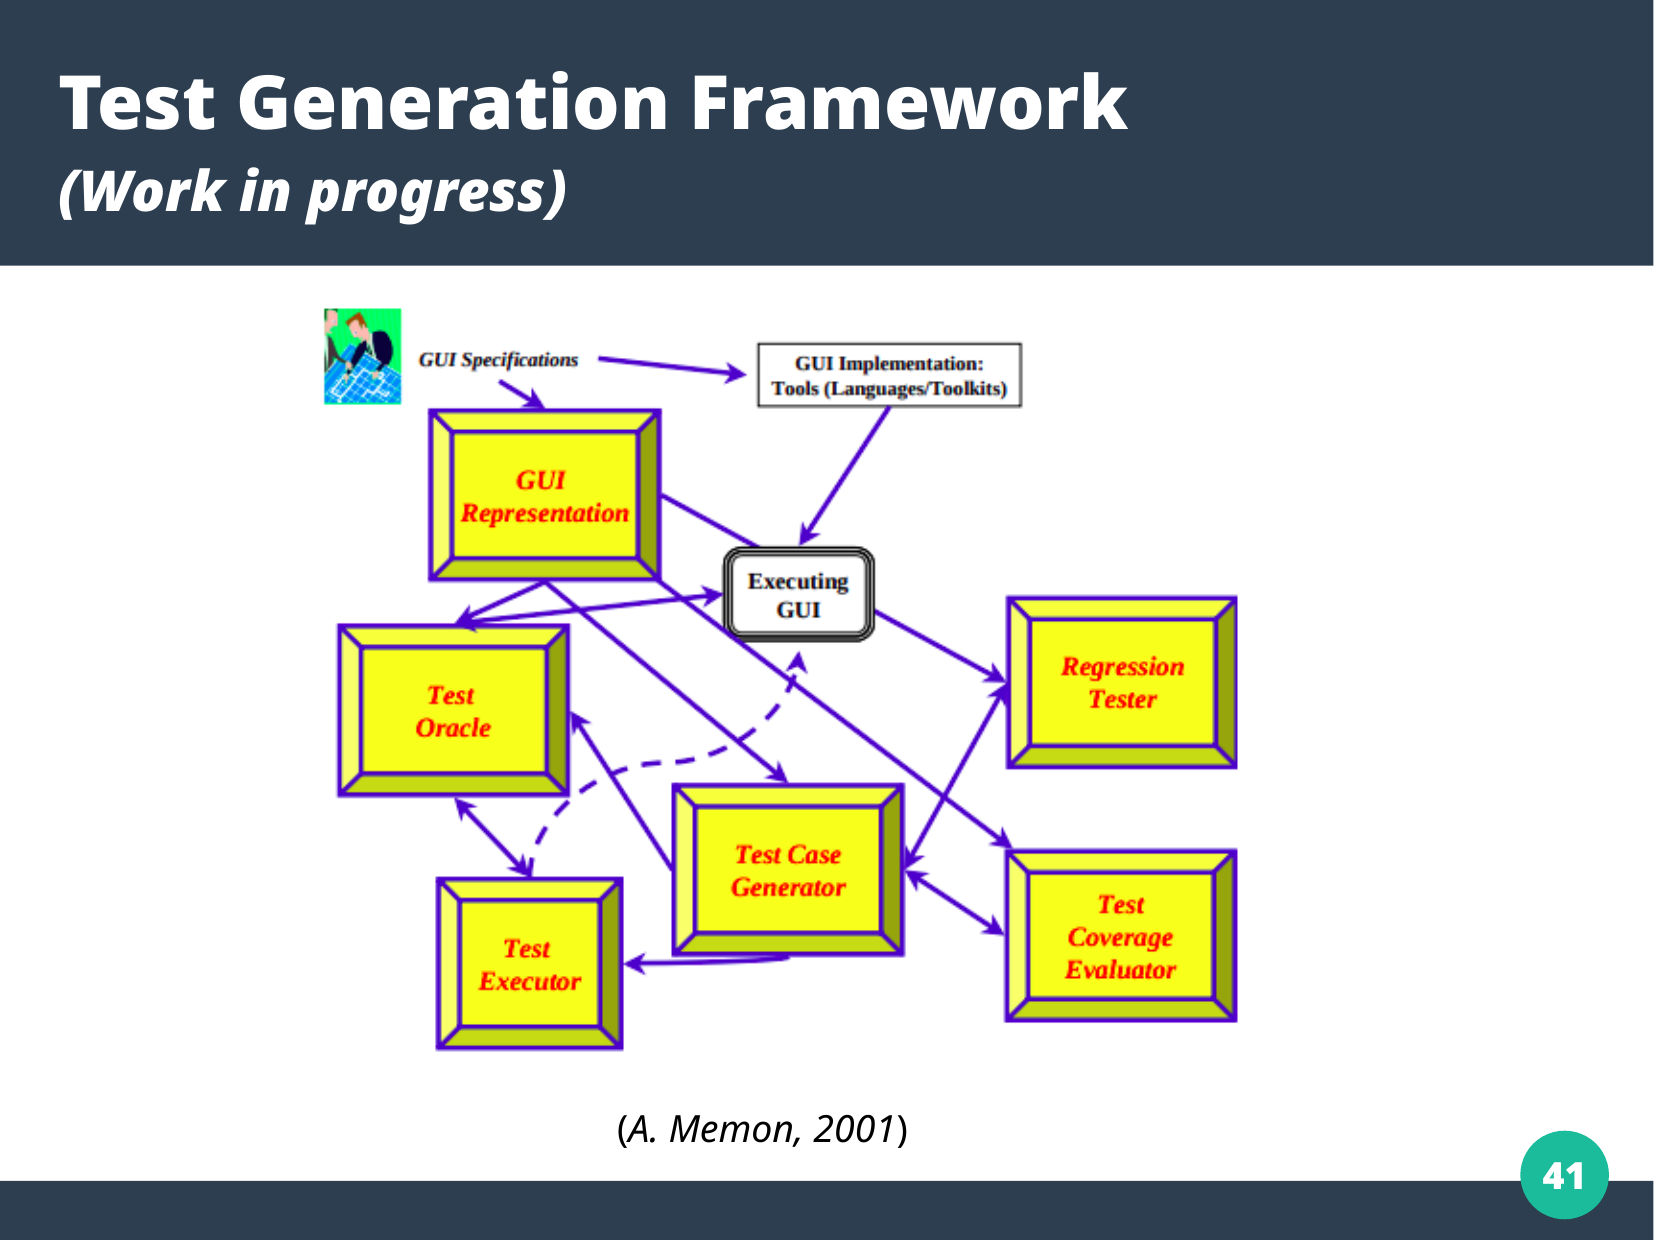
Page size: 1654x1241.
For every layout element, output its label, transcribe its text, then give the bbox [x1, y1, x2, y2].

text_box (A. Memon, 2001) [602, 1094, 970, 1154]
picture [248, 283, 1284, 1095]
title Test Generation Framework (Work in progress) [58, 49, 1595, 207]
